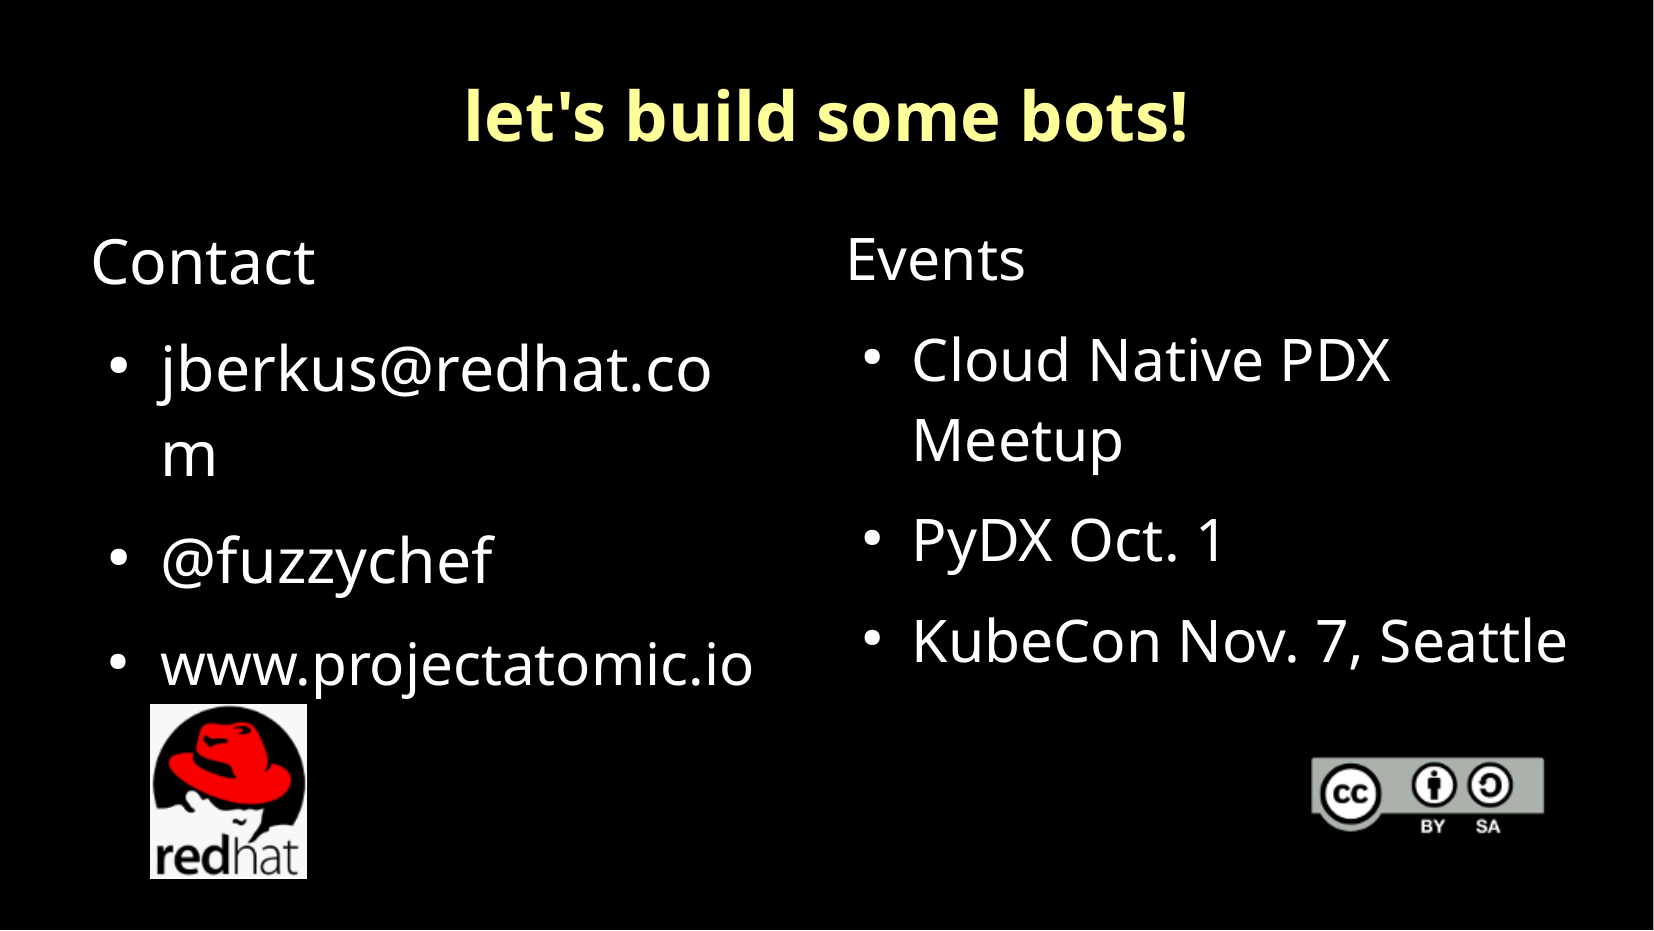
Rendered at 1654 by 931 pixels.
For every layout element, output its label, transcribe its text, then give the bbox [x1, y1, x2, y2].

title let's build some bots! [82, 37, 1571, 193]
list Events Cloud Native PDX Meetup PyDX Oct. 1 KubeCon Nov. 7, Seattle [845, 217, 1572, 757]
picture [1310, 756, 1546, 838]
picture [150, 704, 307, 879]
list Contact jberkus@redhat.com @fuzzychef www.projectatomic.io [90, 217, 766, 757]
